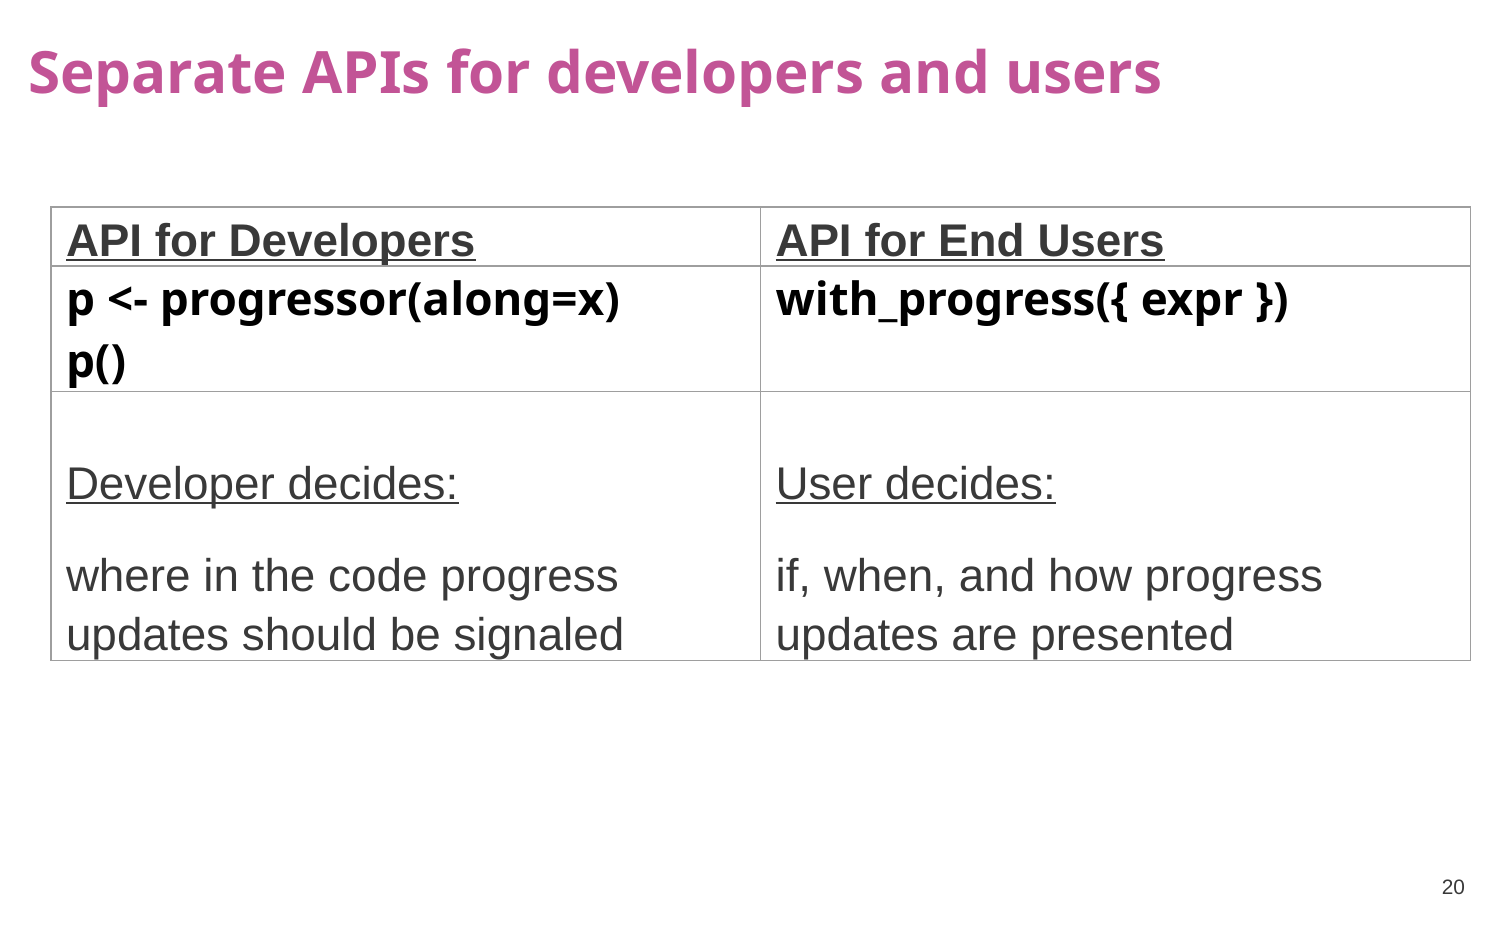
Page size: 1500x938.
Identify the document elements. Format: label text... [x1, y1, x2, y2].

table_cell Developer decides: where in the code progress updates should be signaled [52, 392, 760, 660]
table_header API for End Users [761, 208, 1470, 265]
table_header API for Developers [52, 208, 760, 265]
title Separate APIs for developers and users [13, 20, 1480, 136]
table_cell with_progress({ expr }) [761, 267, 1470, 391]
table_cell p <- progressor(along=x) p() [52, 267, 760, 391]
table_cell User decides: if, when, and how progress updates are presented [761, 392, 1470, 660]
slide_number <number> [1389, 849, 1480, 922]
